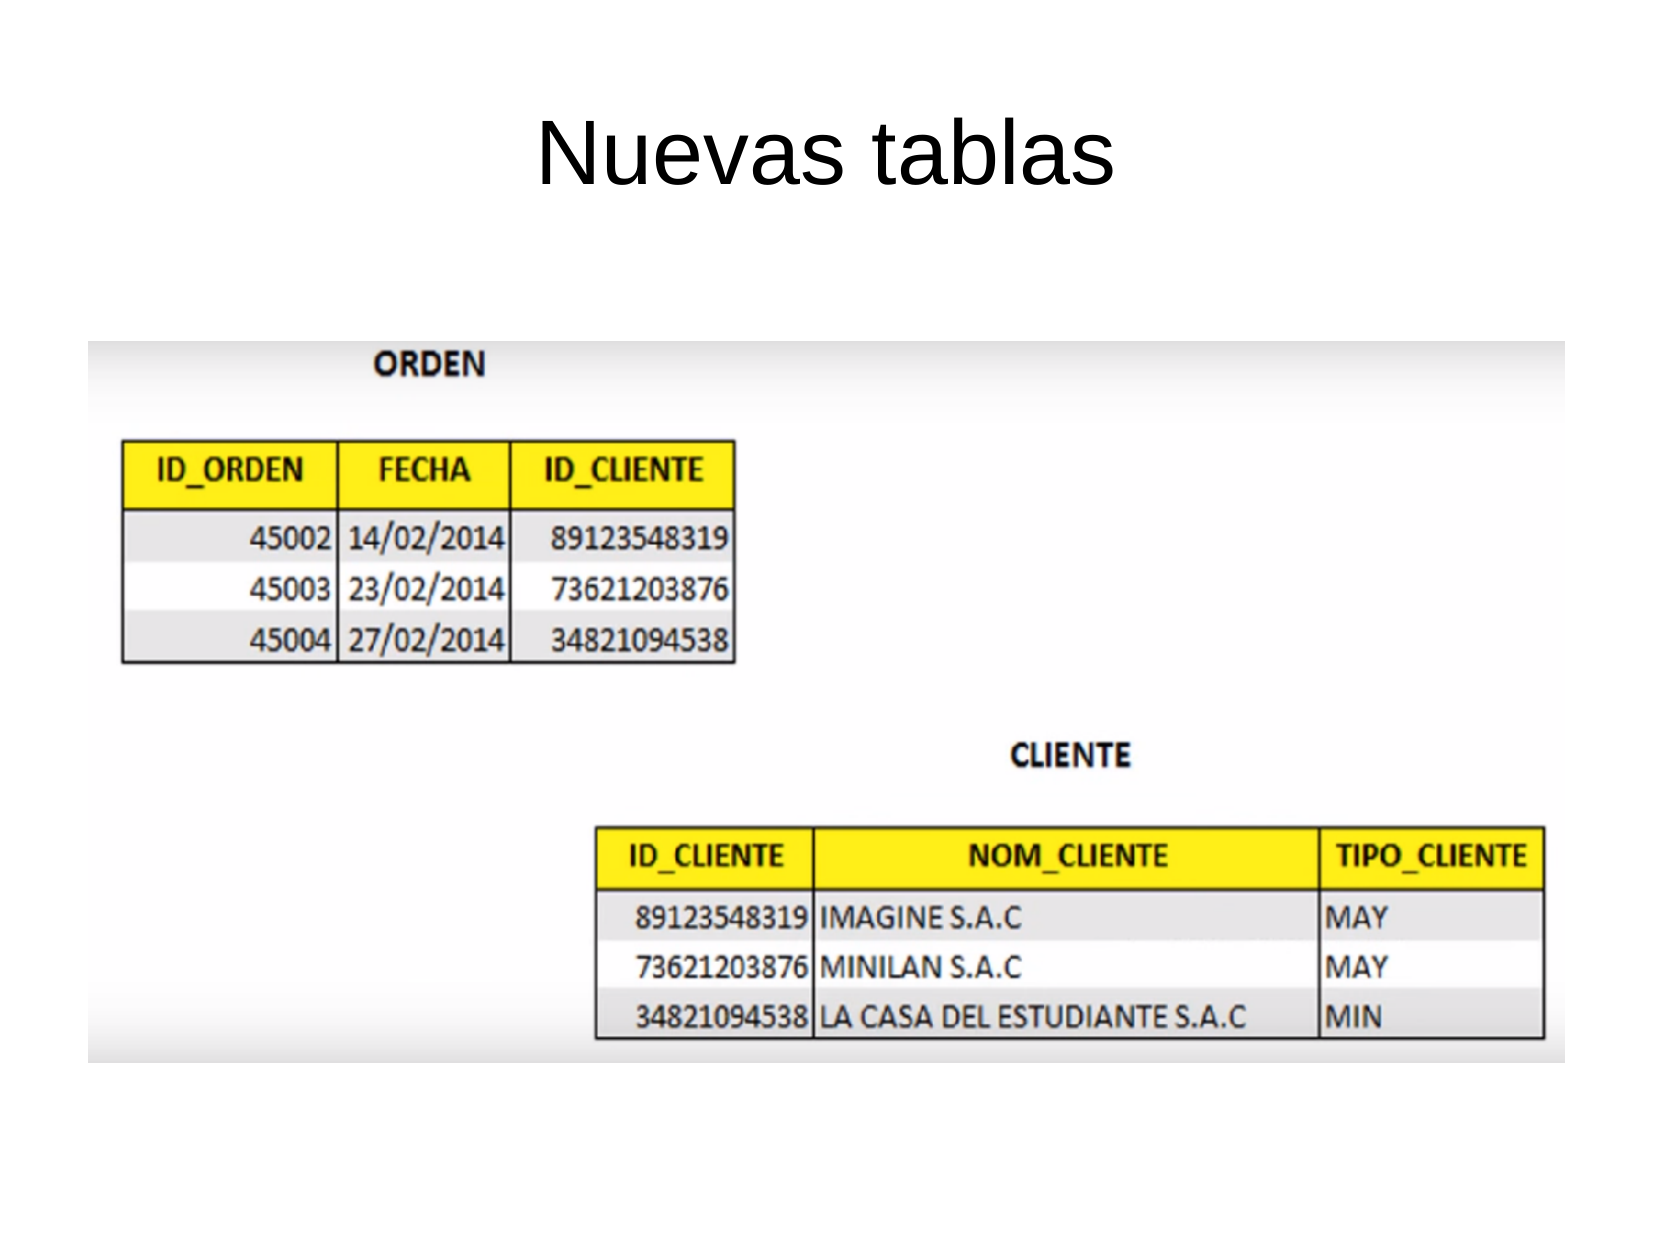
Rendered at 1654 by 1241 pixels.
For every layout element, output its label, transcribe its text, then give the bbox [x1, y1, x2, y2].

title Nuevas tablas [82, 49, 1571, 257]
picture [88, 341, 1565, 1063]
